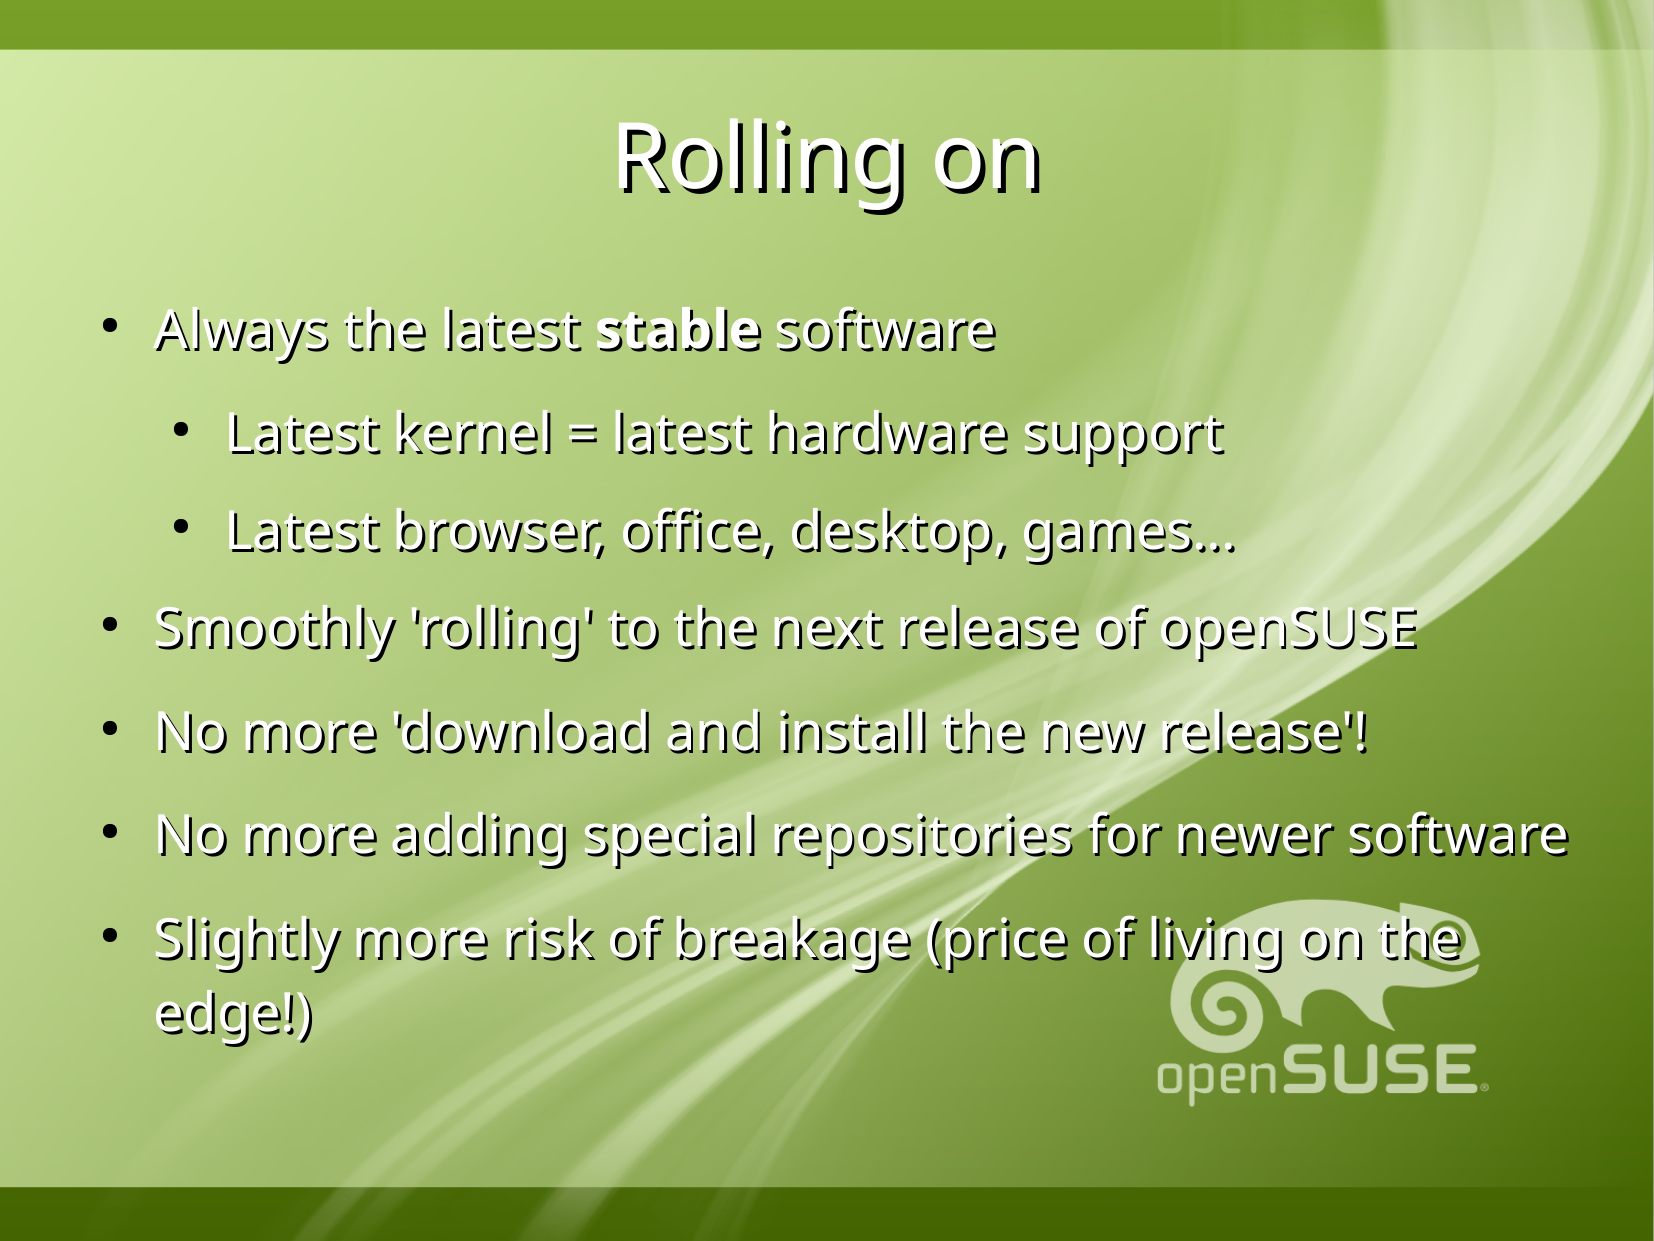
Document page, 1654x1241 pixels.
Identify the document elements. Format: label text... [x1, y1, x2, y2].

list Always the latest stable software Latest kernel = latest hardware support Latest browser, office, desktop, games... Smoothly 'rolling' to the next release of openSUSE No more 'download and install the new release'! No more adding special repositories for newer software Slightly more risk of breakage (price of living on the edge!) [82, 290, 1571, 1109]
picture [0, 0, 1654, 1241]
title Rolling on [82, 49, 1571, 257]
